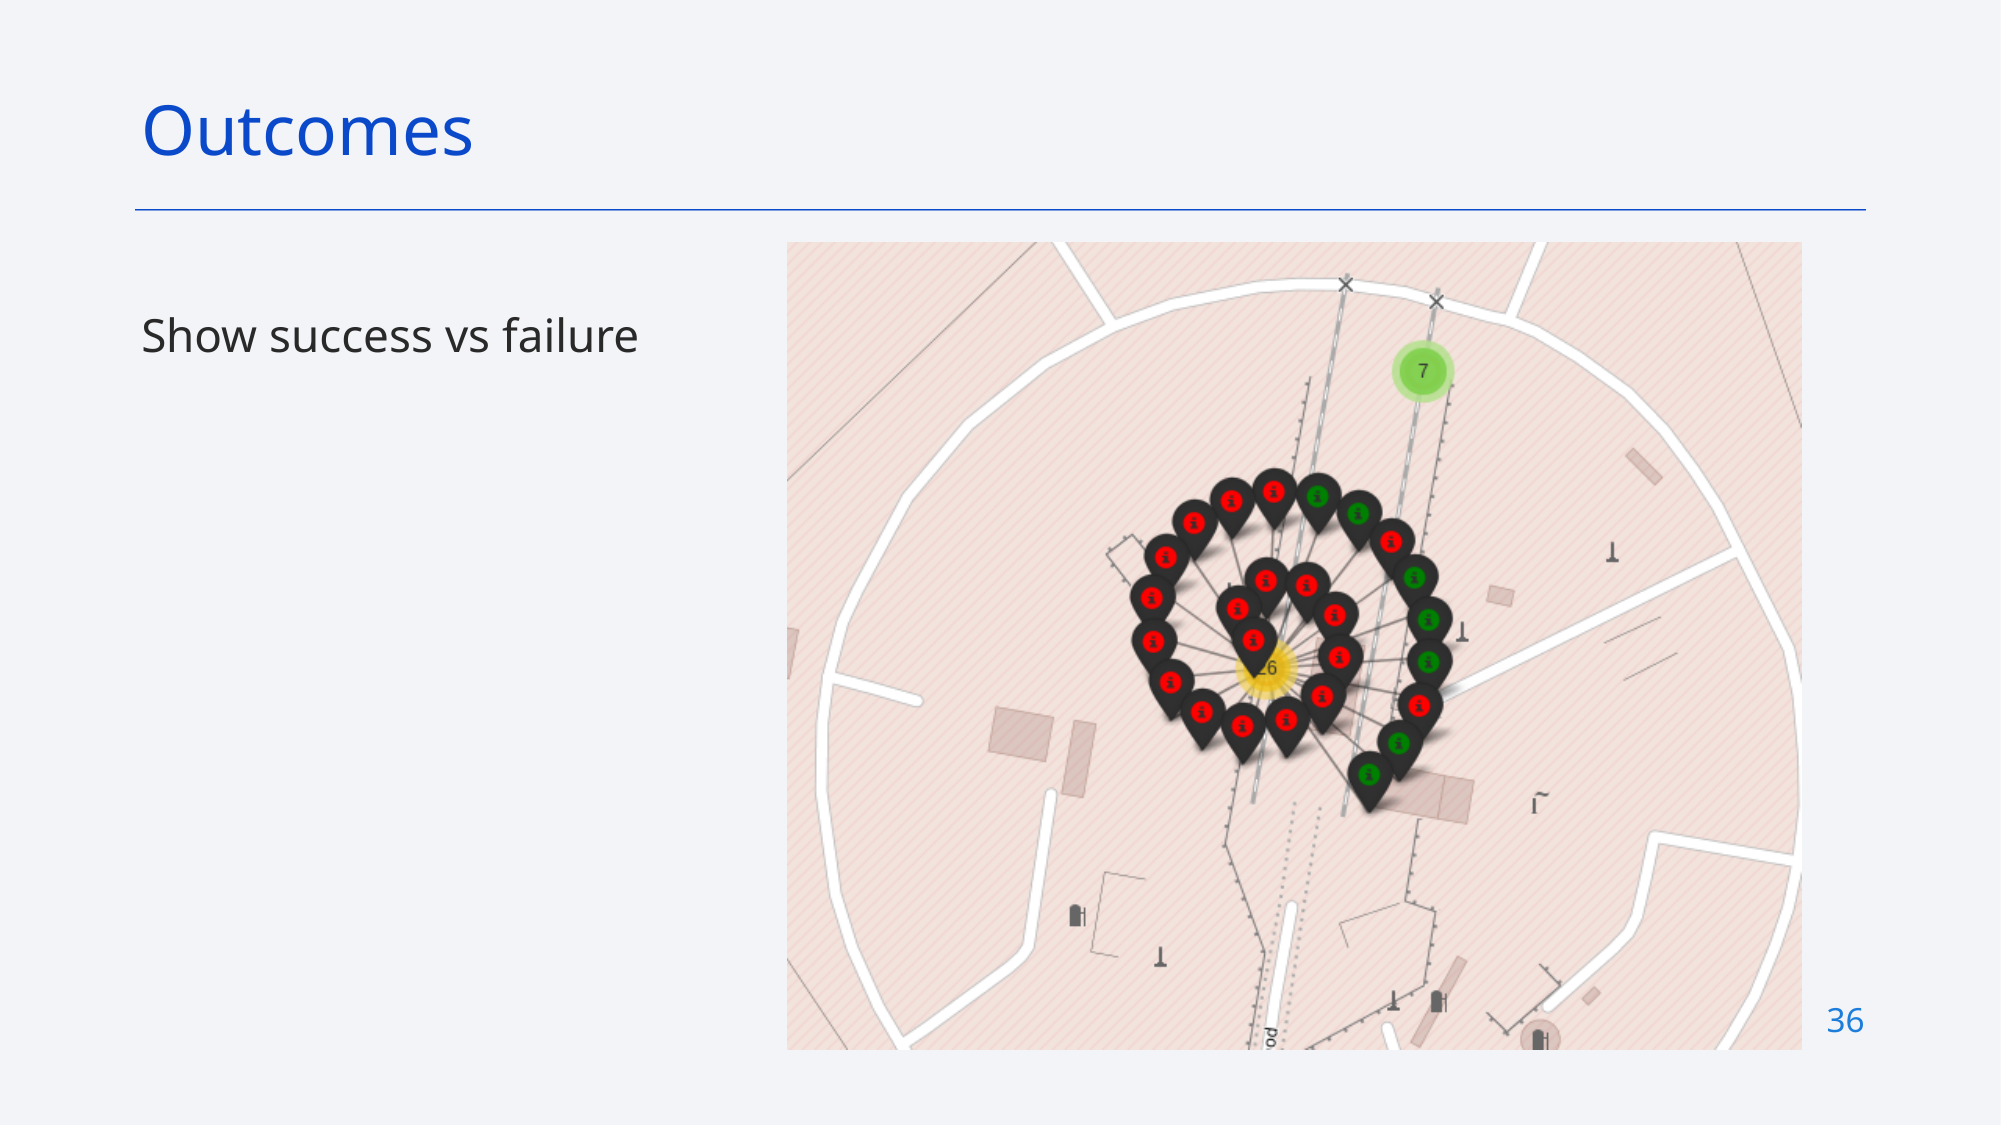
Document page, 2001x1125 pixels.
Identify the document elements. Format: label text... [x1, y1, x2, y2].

list Show success vs failure [126, 299, 787, 1014]
text_box Outcomes [126, 88, 1852, 179]
picture [0, 0, 2001, 1125]
slide_number <number> [1429, 988, 1880, 1055]
